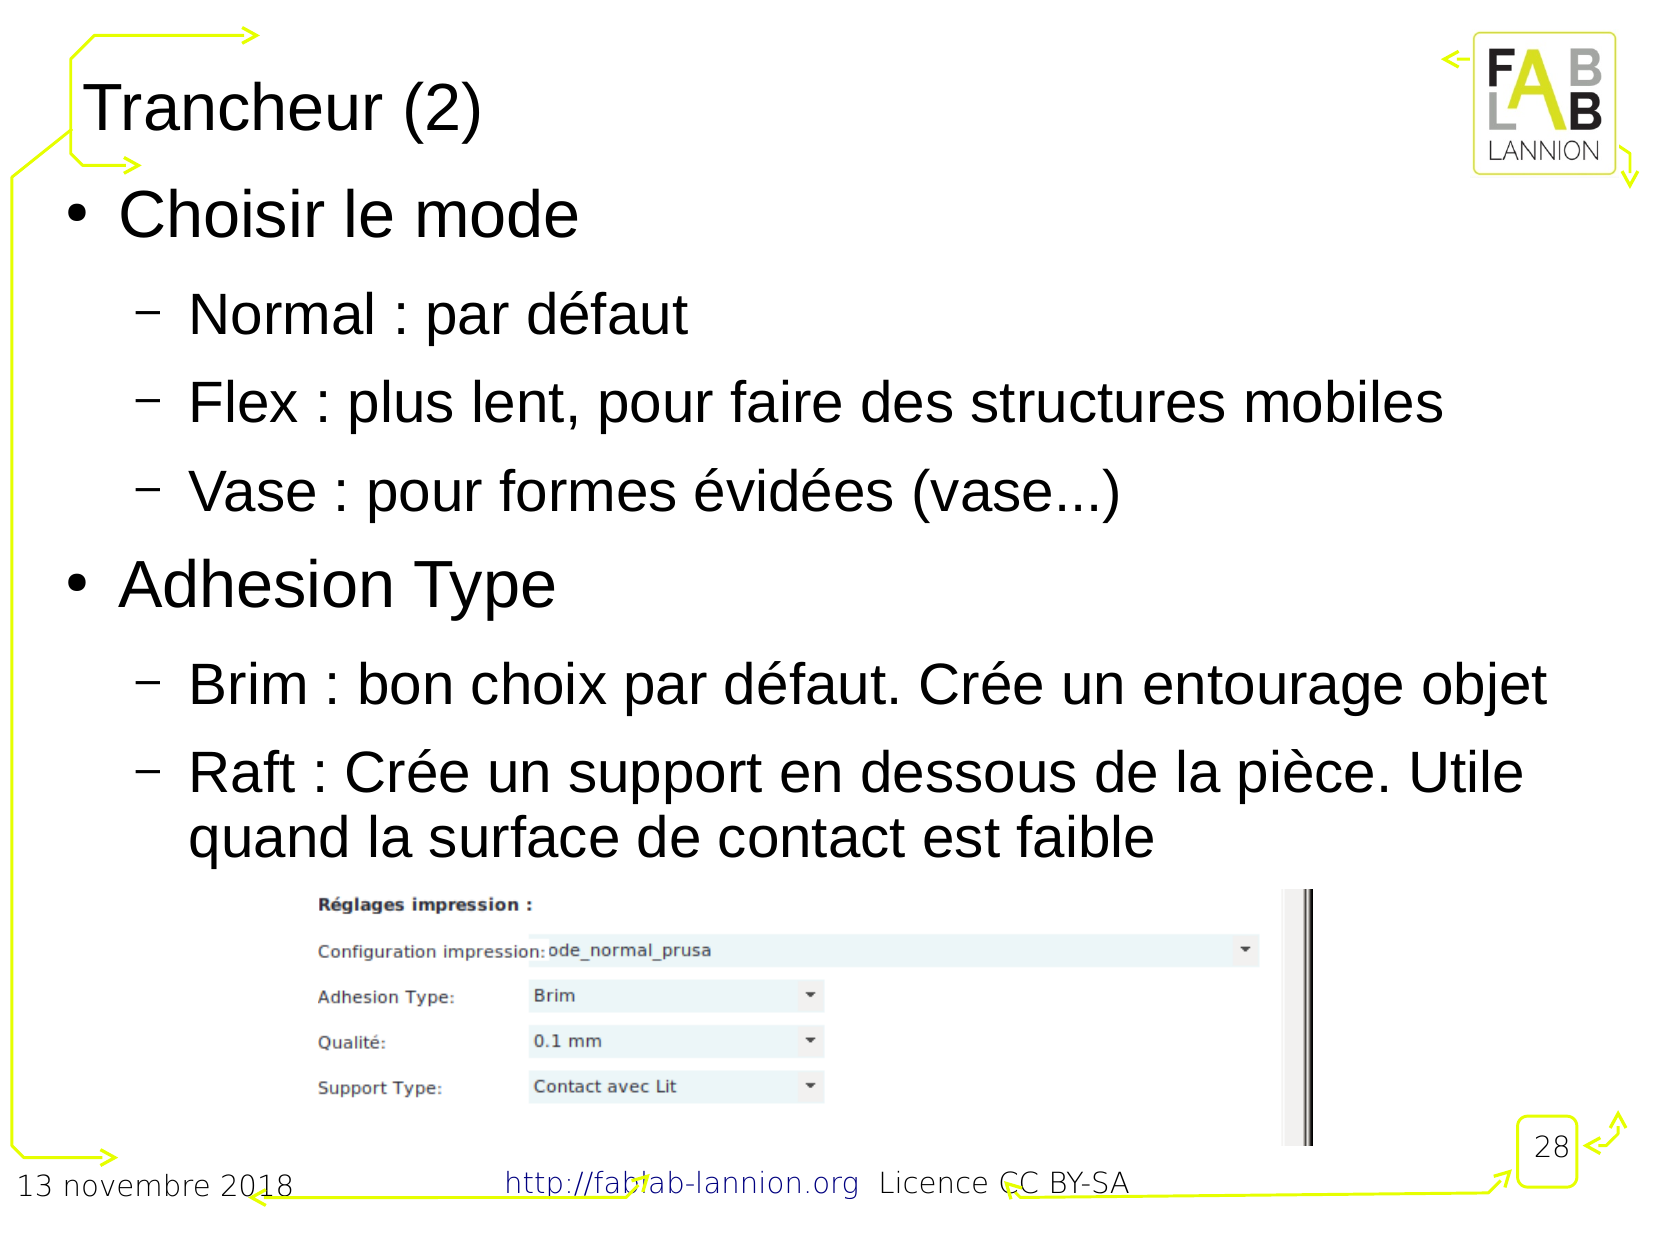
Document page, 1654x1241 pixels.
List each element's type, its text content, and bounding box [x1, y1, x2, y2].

picture [1470, 29, 1619, 178]
picture [318, 889, 1313, 1146]
list Choisir le mode Normal : par défaut Flex : plus lent, pour faire des structures mobiles Vase : pour formes évidées (vase...) Adhesion Type Brim : bon choix par défaut. Crée un entourage objet Raft : Crée un support en dessous de la pièce. Utile quand la surface de contact est faible [47, 177, 1595, 897]
title Trancheur (2) [82, 49, 1441, 166]
